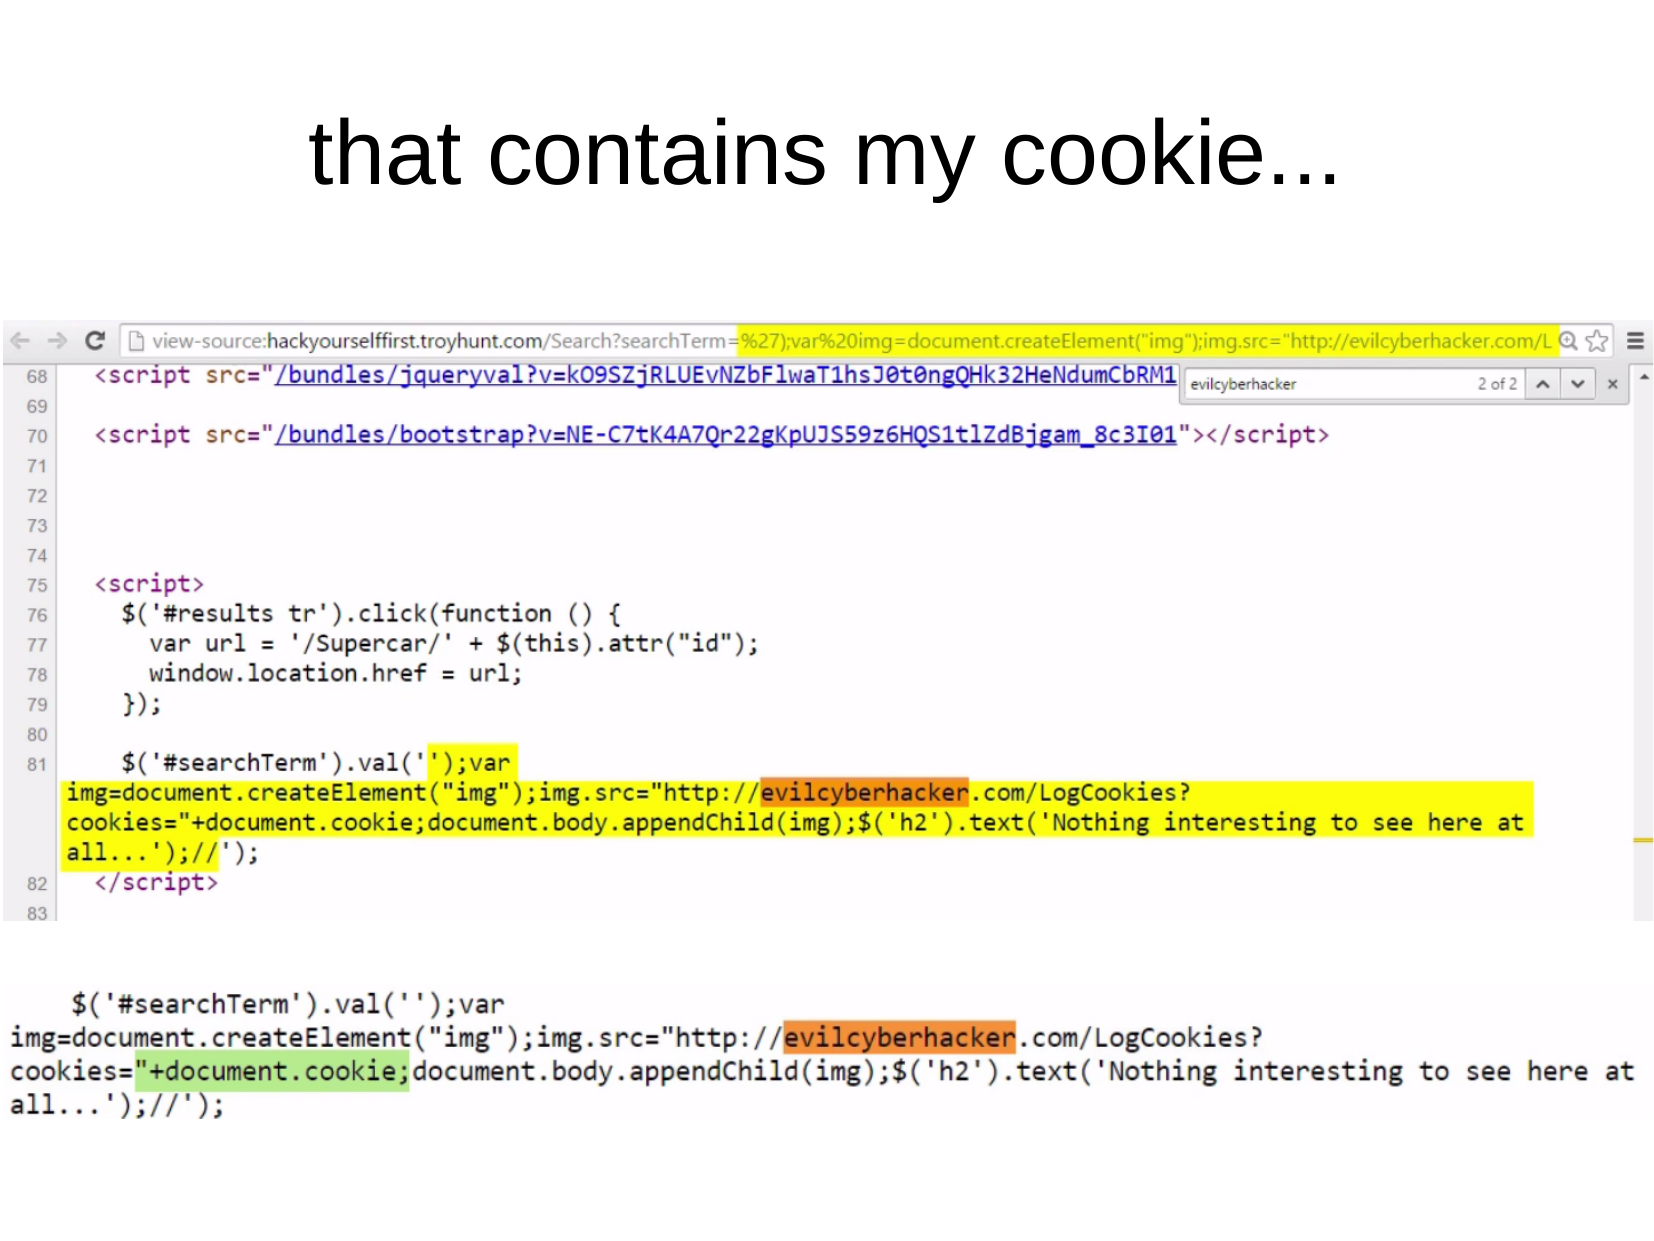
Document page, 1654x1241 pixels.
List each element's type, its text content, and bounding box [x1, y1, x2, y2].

title that contains my cookie... [82, 49, 1571, 257]
picture [3, 320, 1654, 921]
picture [3, 984, 1654, 1119]
